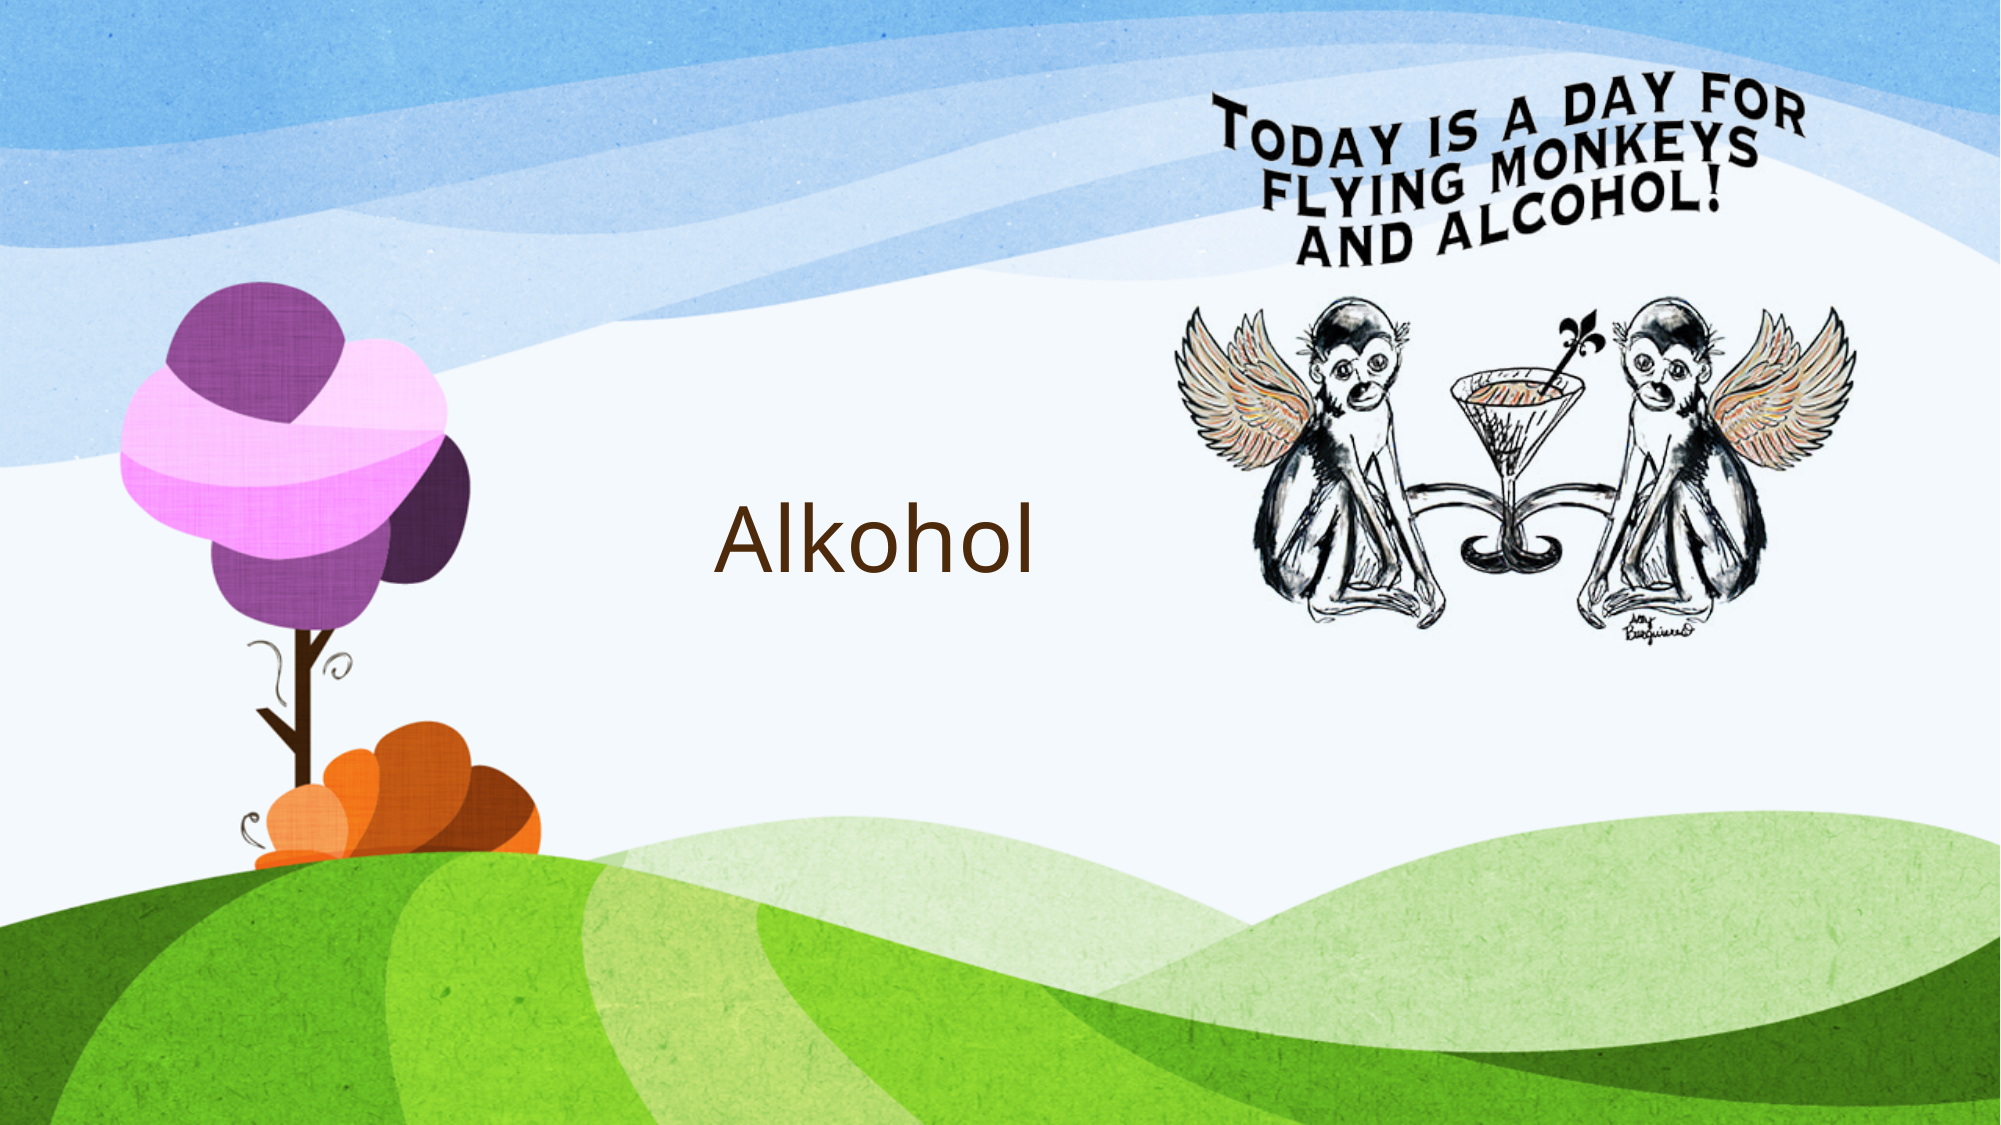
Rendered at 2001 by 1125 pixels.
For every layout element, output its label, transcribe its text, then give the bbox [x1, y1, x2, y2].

title Alkohol [699, 299, 1065, 600]
picture [0, 0, 2001, 1125]
